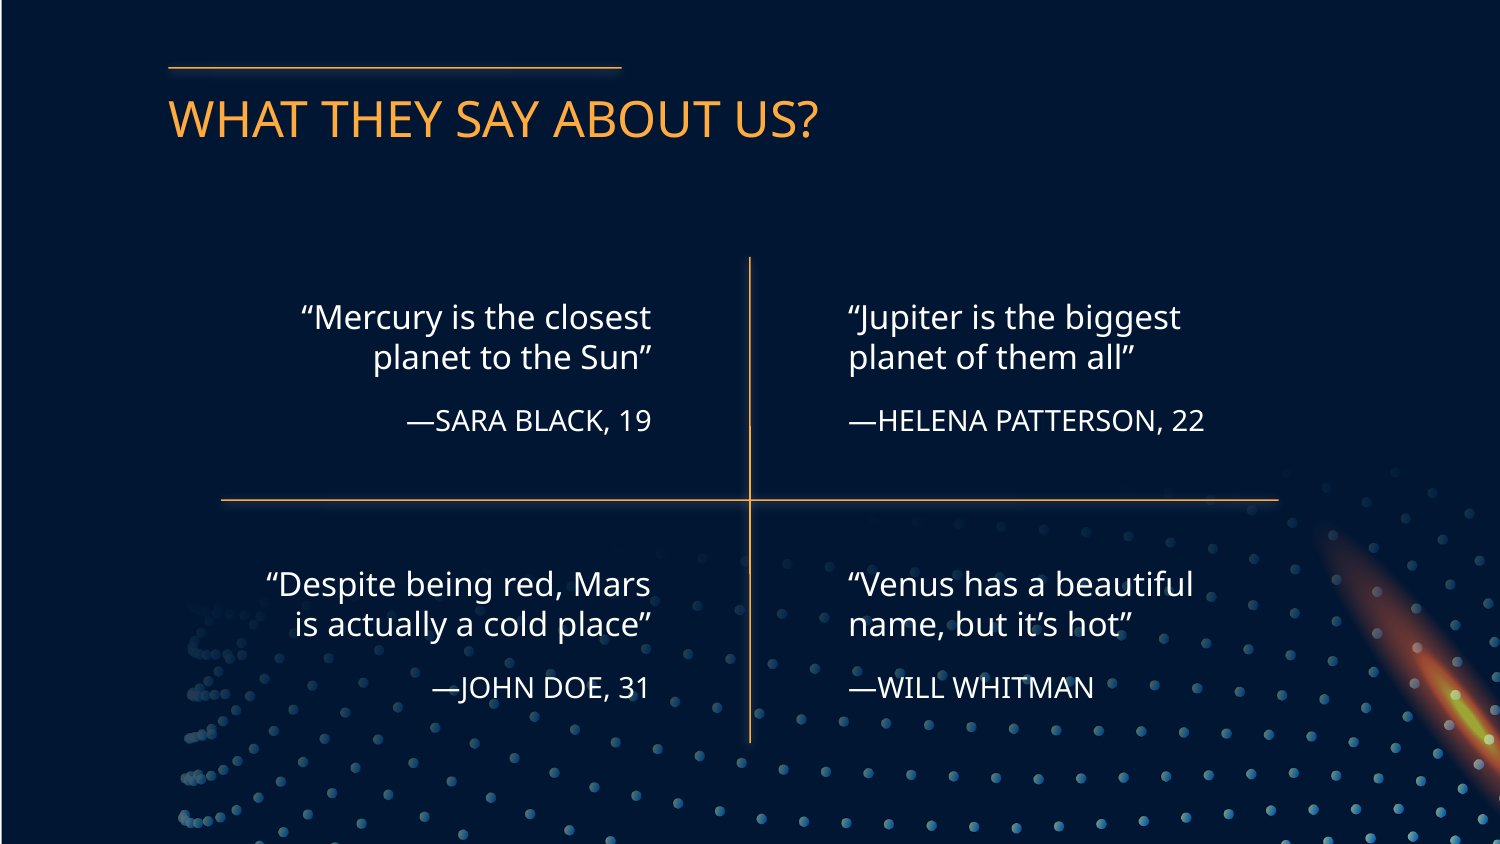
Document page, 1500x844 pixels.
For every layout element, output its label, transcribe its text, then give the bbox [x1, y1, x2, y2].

picture [0, 0, 1500, 844]
title —SARA BLACK, 19 [219, 387, 667, 449]
subtitle “Venus has a beautiful name, but it’s hot” [833, 548, 1281, 648]
subtitle “Mercury is the closest planet to the Sun” [219, 280, 667, 381]
title —HELENA PATTERSON, 22 [833, 387, 1281, 449]
title WHAT THEY SAY ABOUT US? [153, 72, 982, 228]
title —JOHN DOE, 31 [219, 654, 667, 716]
title —WILL WHITMAN [833, 654, 1281, 716]
subtitle “Despite being red, Mars is actually a cold place” [219, 548, 667, 648]
subtitle “Jupiter is the biggest planet of them all” [833, 280, 1281, 381]
